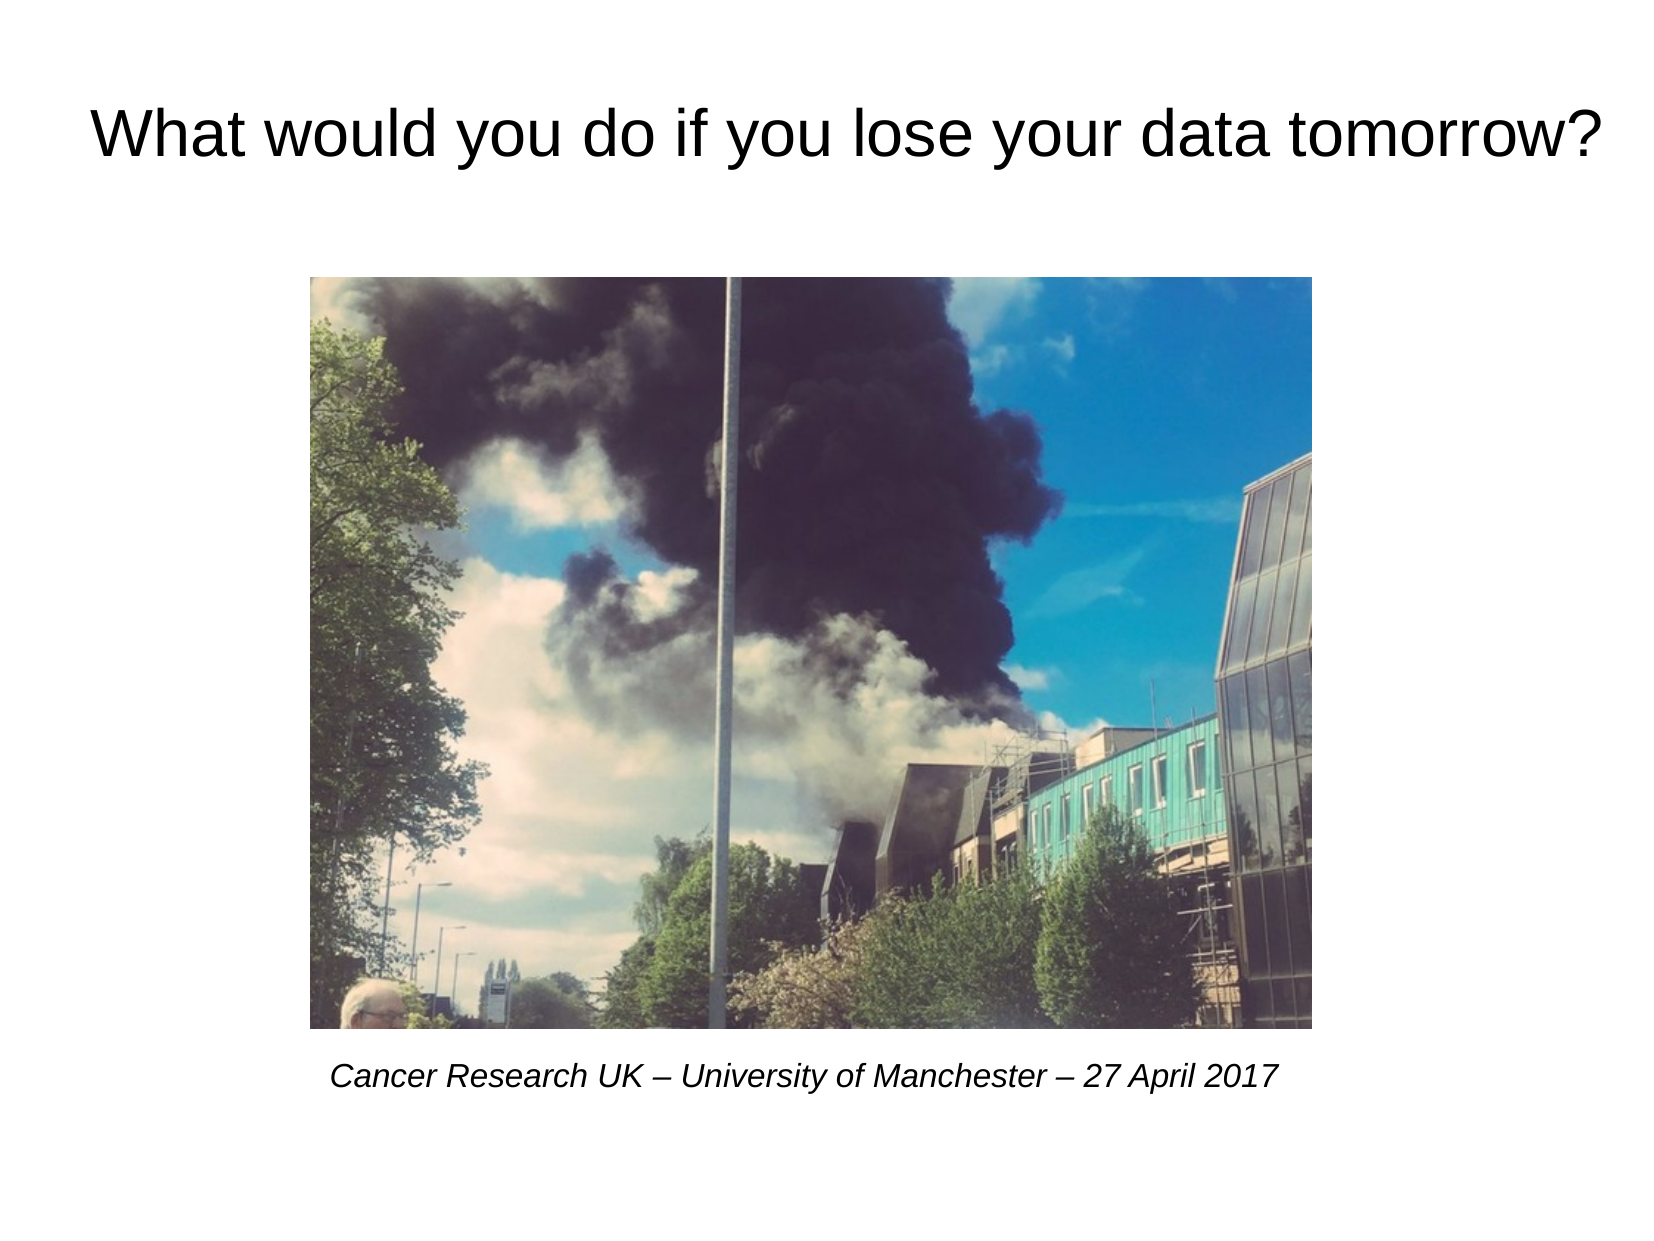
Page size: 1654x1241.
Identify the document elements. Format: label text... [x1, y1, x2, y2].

text_box What would you do if you lose your data tomorrow? [75, 88, 1625, 211]
picture [310, 277, 1312, 1029]
text_box Cancer Research UK – University of Manchester – 27 April 2017 [271, 1030, 1338, 1122]
